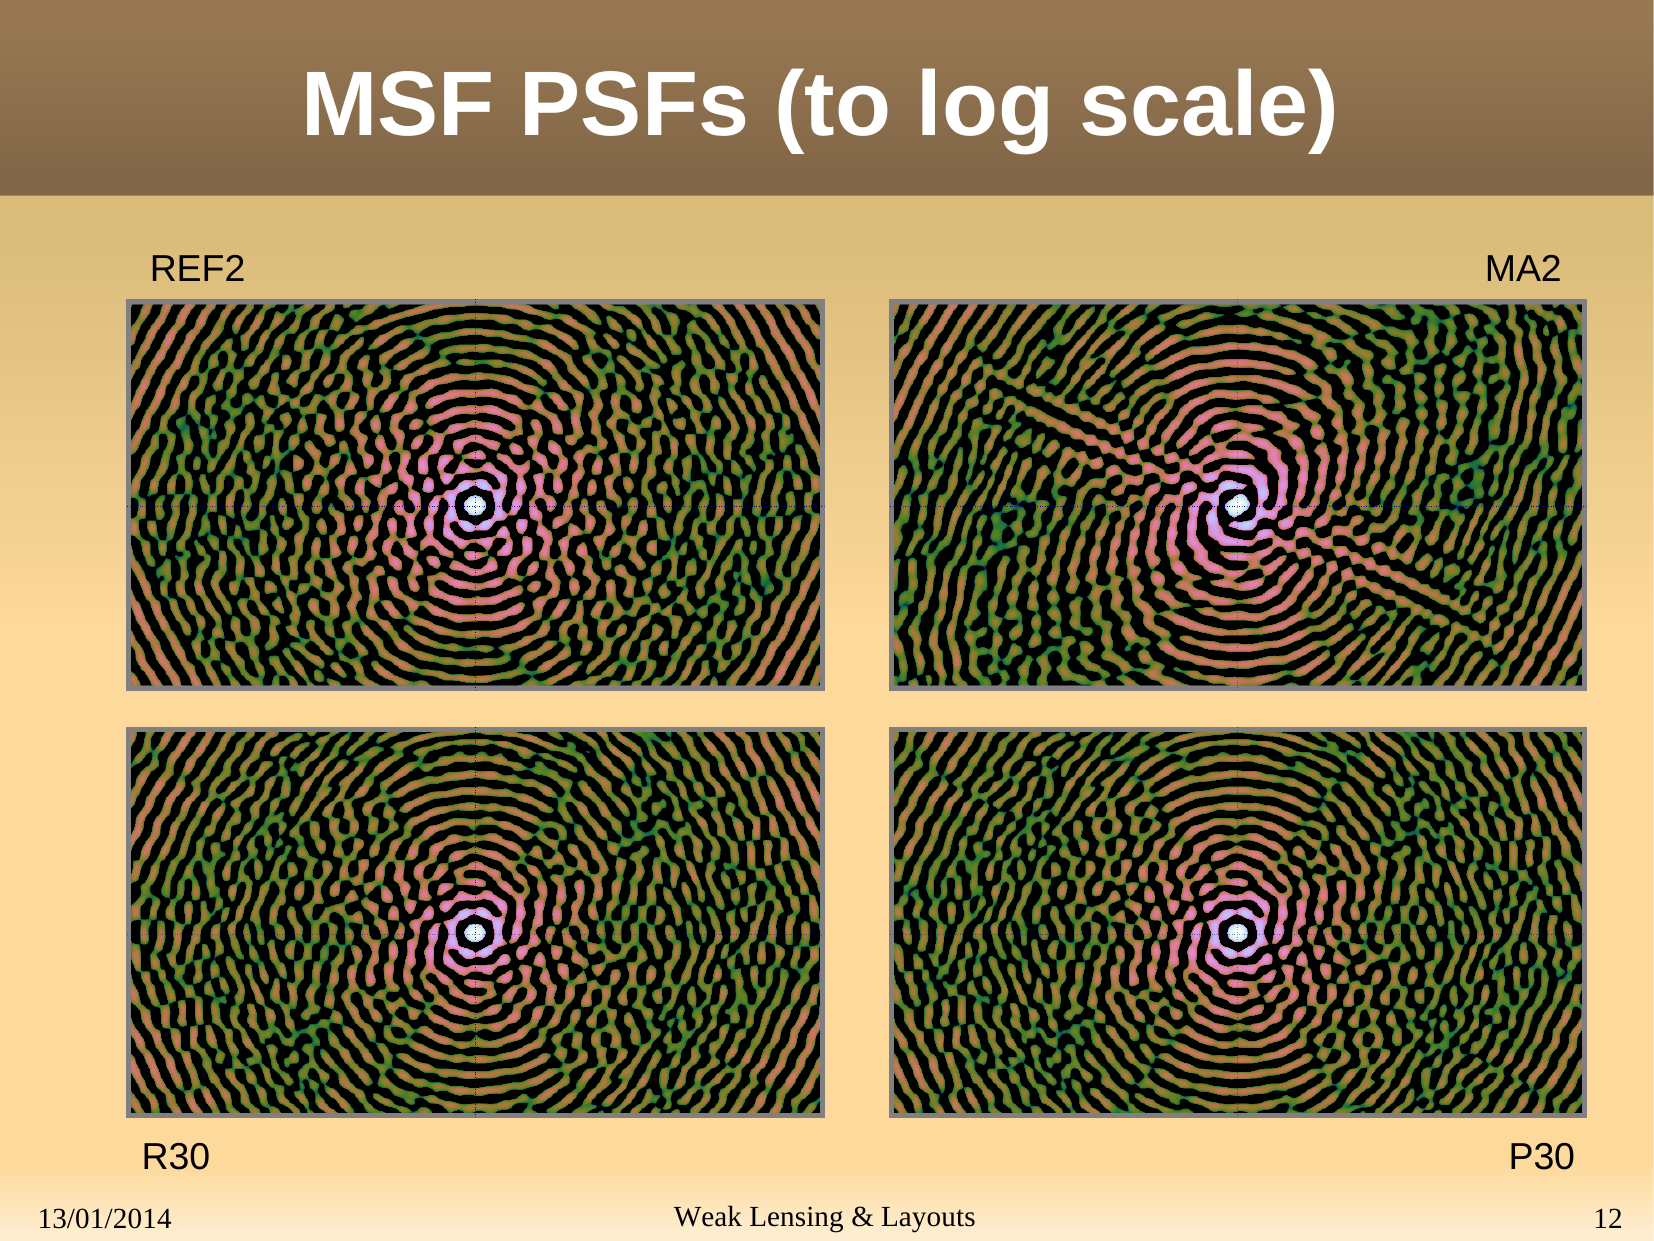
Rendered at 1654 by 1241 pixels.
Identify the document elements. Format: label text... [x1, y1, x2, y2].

text_box REF2 [135, 240, 261, 297]
picture [0, 0, 1654, 1241]
text_box R30 [126, 1128, 226, 1186]
text_box MA2 [1470, 240, 1577, 297]
title MSF PSFs (to log scale) [76, 0, 1565, 208]
text_box P30 [1493, 1128, 1591, 1186]
